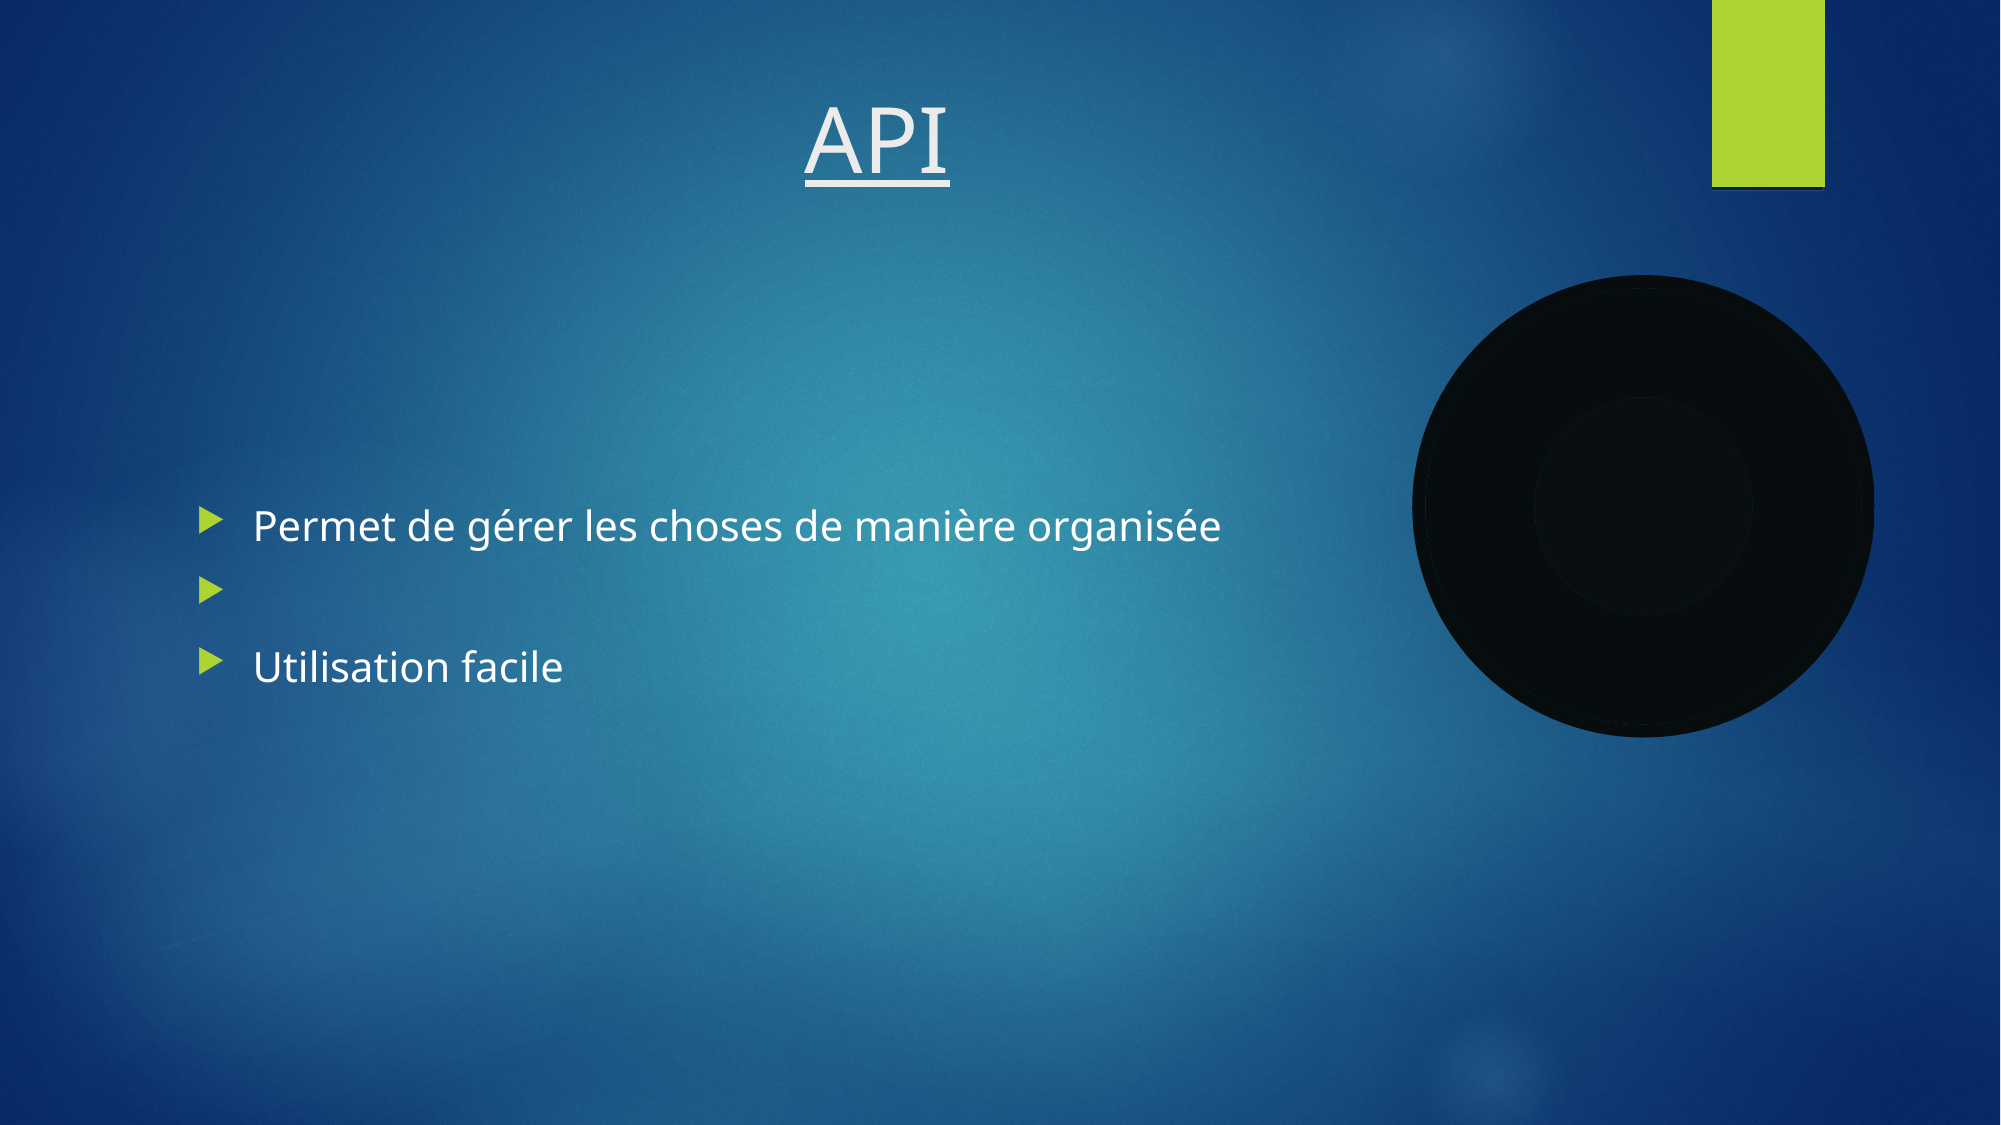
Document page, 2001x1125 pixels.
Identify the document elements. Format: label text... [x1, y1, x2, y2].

title API [106, 74, 1649, 401]
list Permet de gérer les choses de manière organisée Utilisation facile [181, 491, 1649, 1125]
